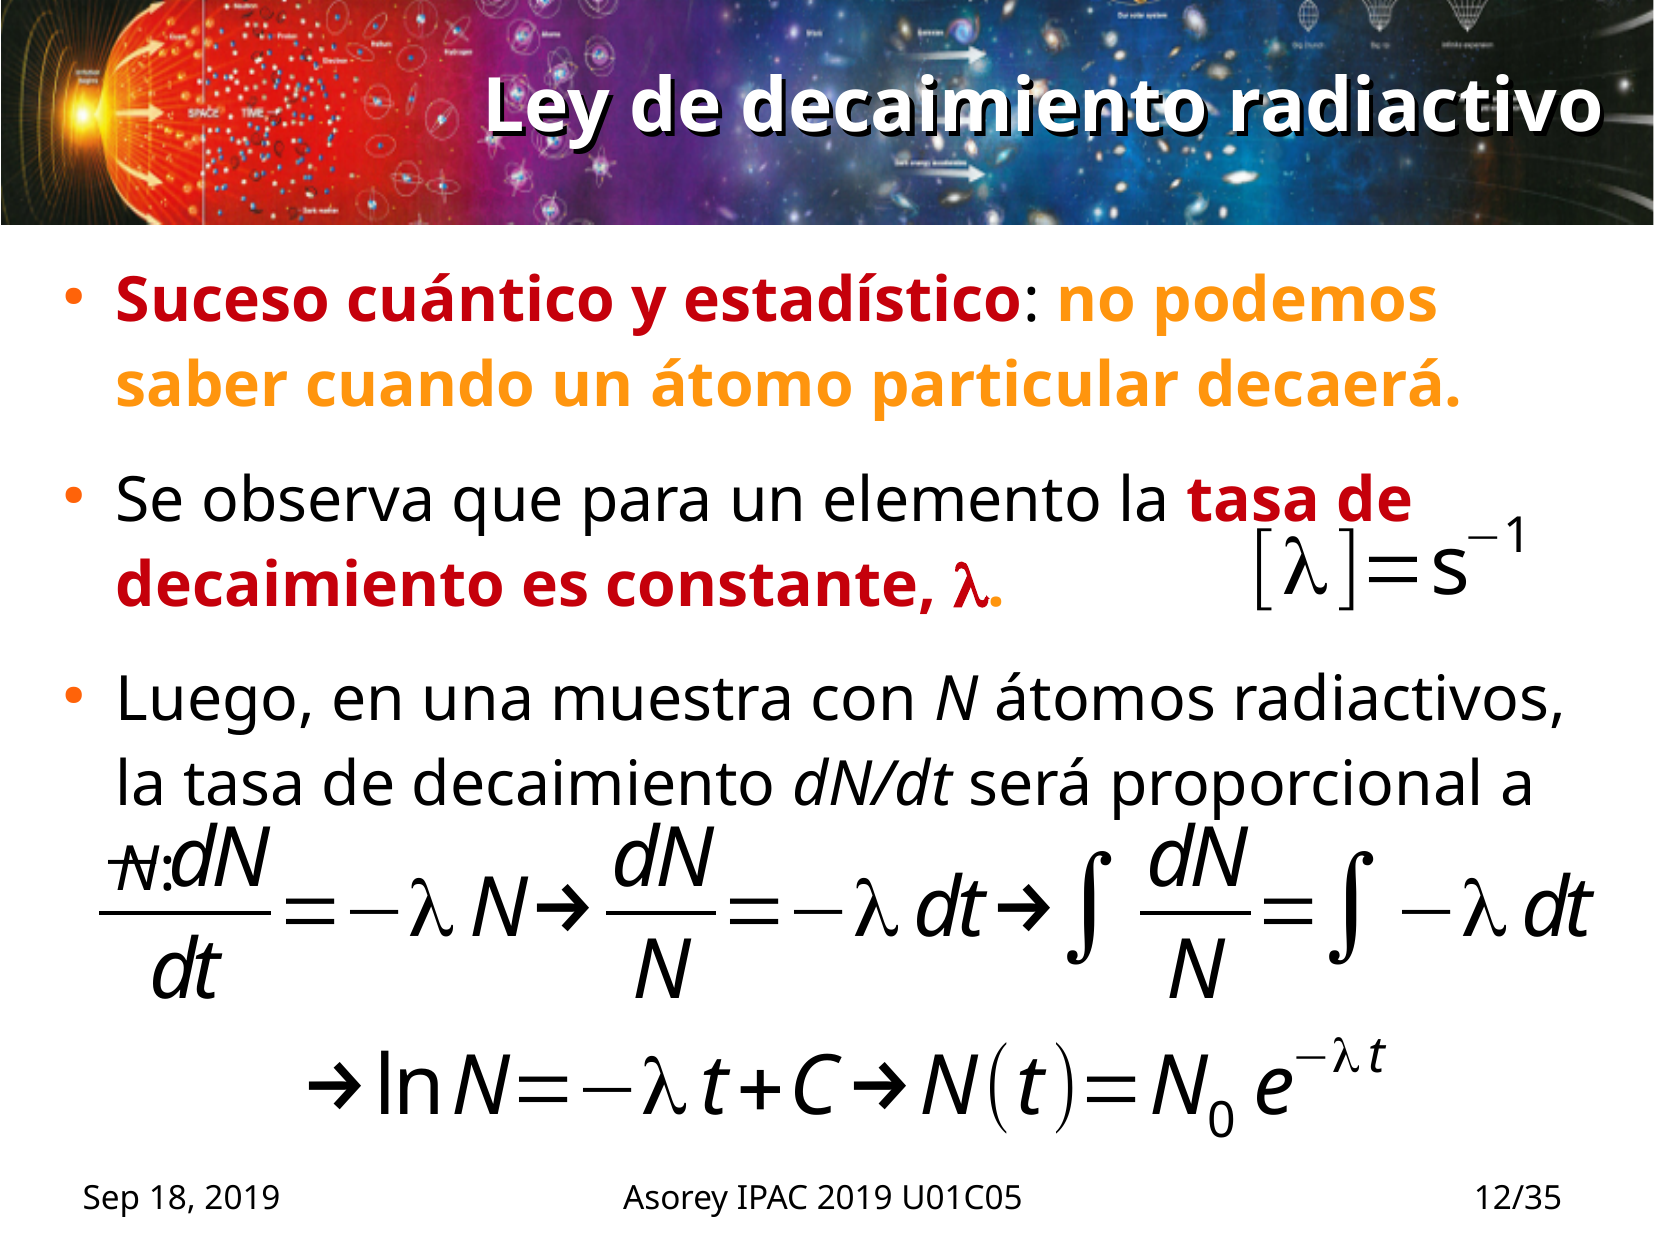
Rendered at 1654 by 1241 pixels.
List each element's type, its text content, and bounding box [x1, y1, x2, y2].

title Ley de decaimiento radiactivo [45, 15, 1606, 191]
chart [90, 805, 1602, 1151]
chart [1245, 504, 1528, 616]
list Suceso cuántico y estadístico: no podemos saber cuando un átomo particular decaerá. Se observa que para un elemento la tasa de decaimiento es constante, l. Luego, en una muestra con N átomos radiactivos, la tasa de decaimiento dN/dt será proporcional a N: [45, 255, 1606, 1156]
picture [1, 0, 1654, 225]
